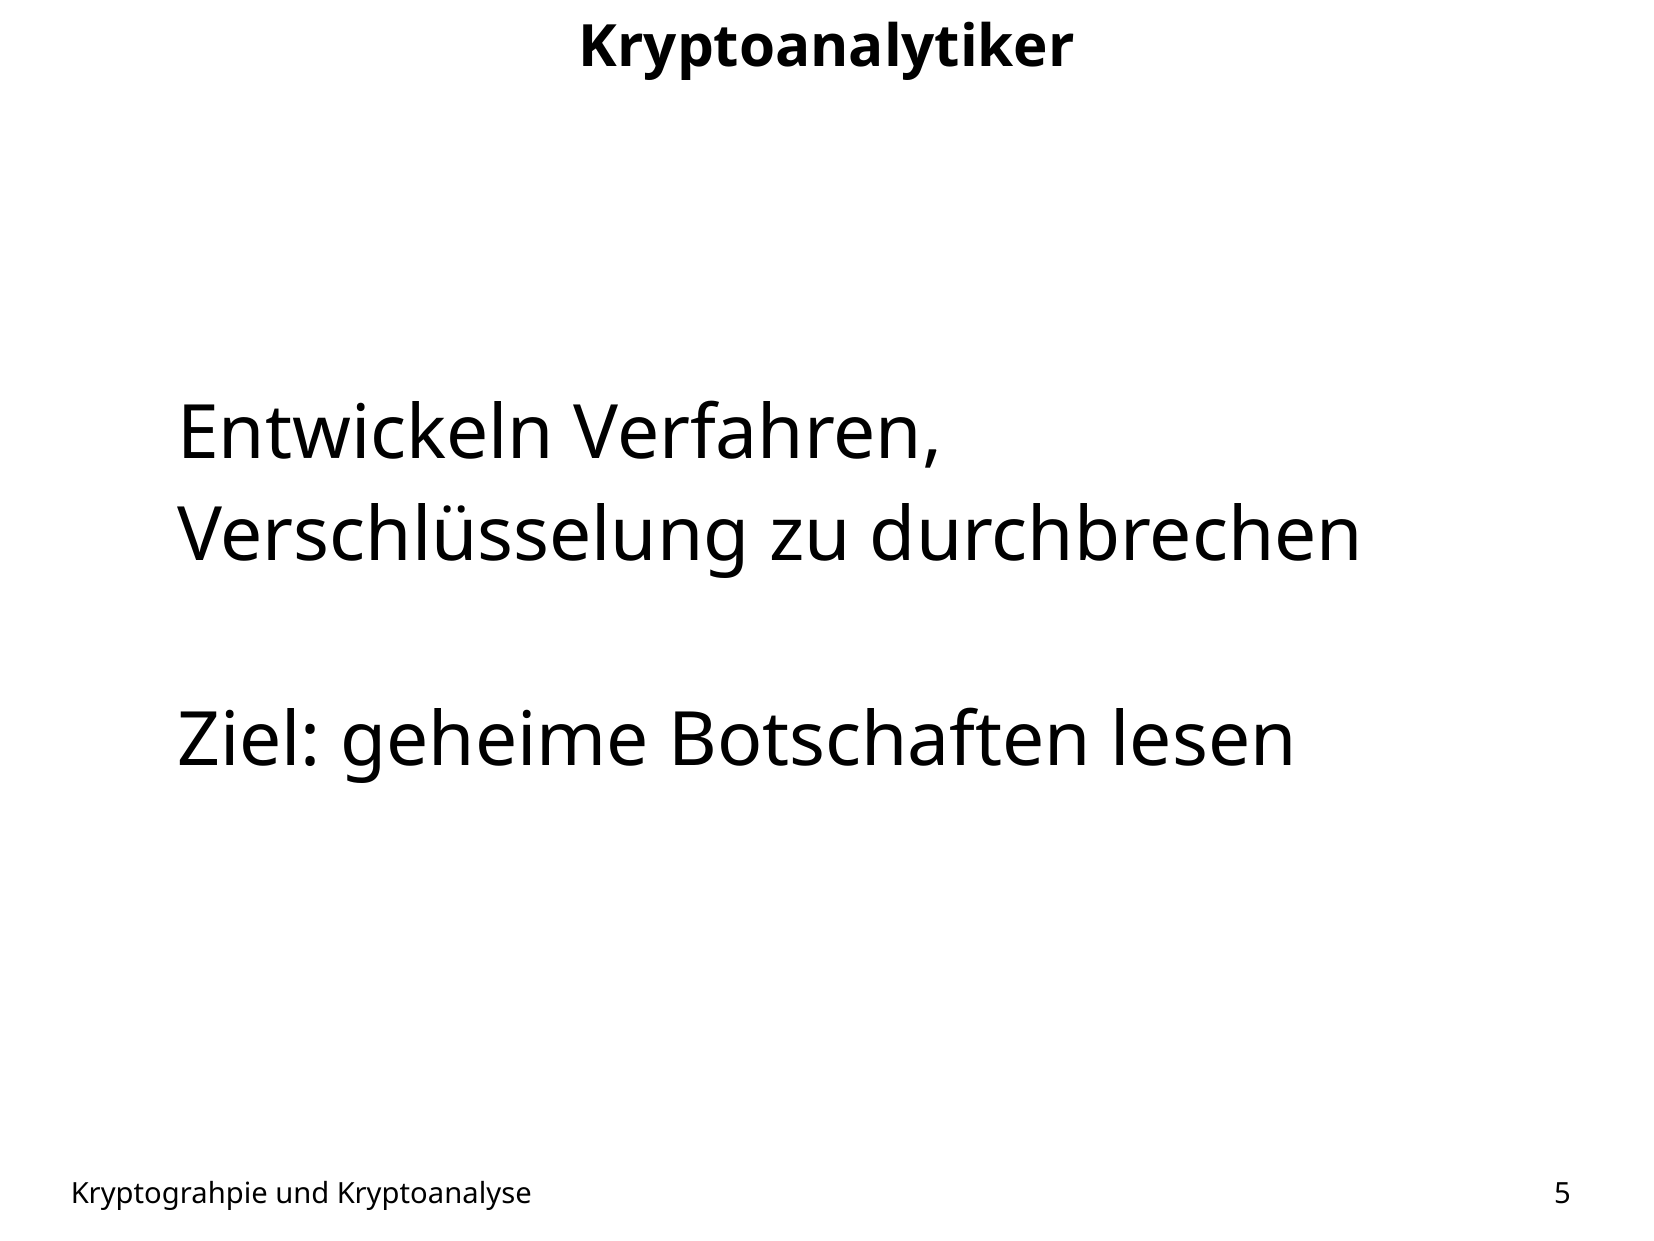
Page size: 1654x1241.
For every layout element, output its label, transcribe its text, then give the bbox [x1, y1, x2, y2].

title Kryptoanalytiker [0, 5, 1654, 83]
list Entwickeln Verfahren, Verschlüsselung zu durchbrechen Ziel: geheime Botschaften lesen [177, 377, 1595, 1052]
